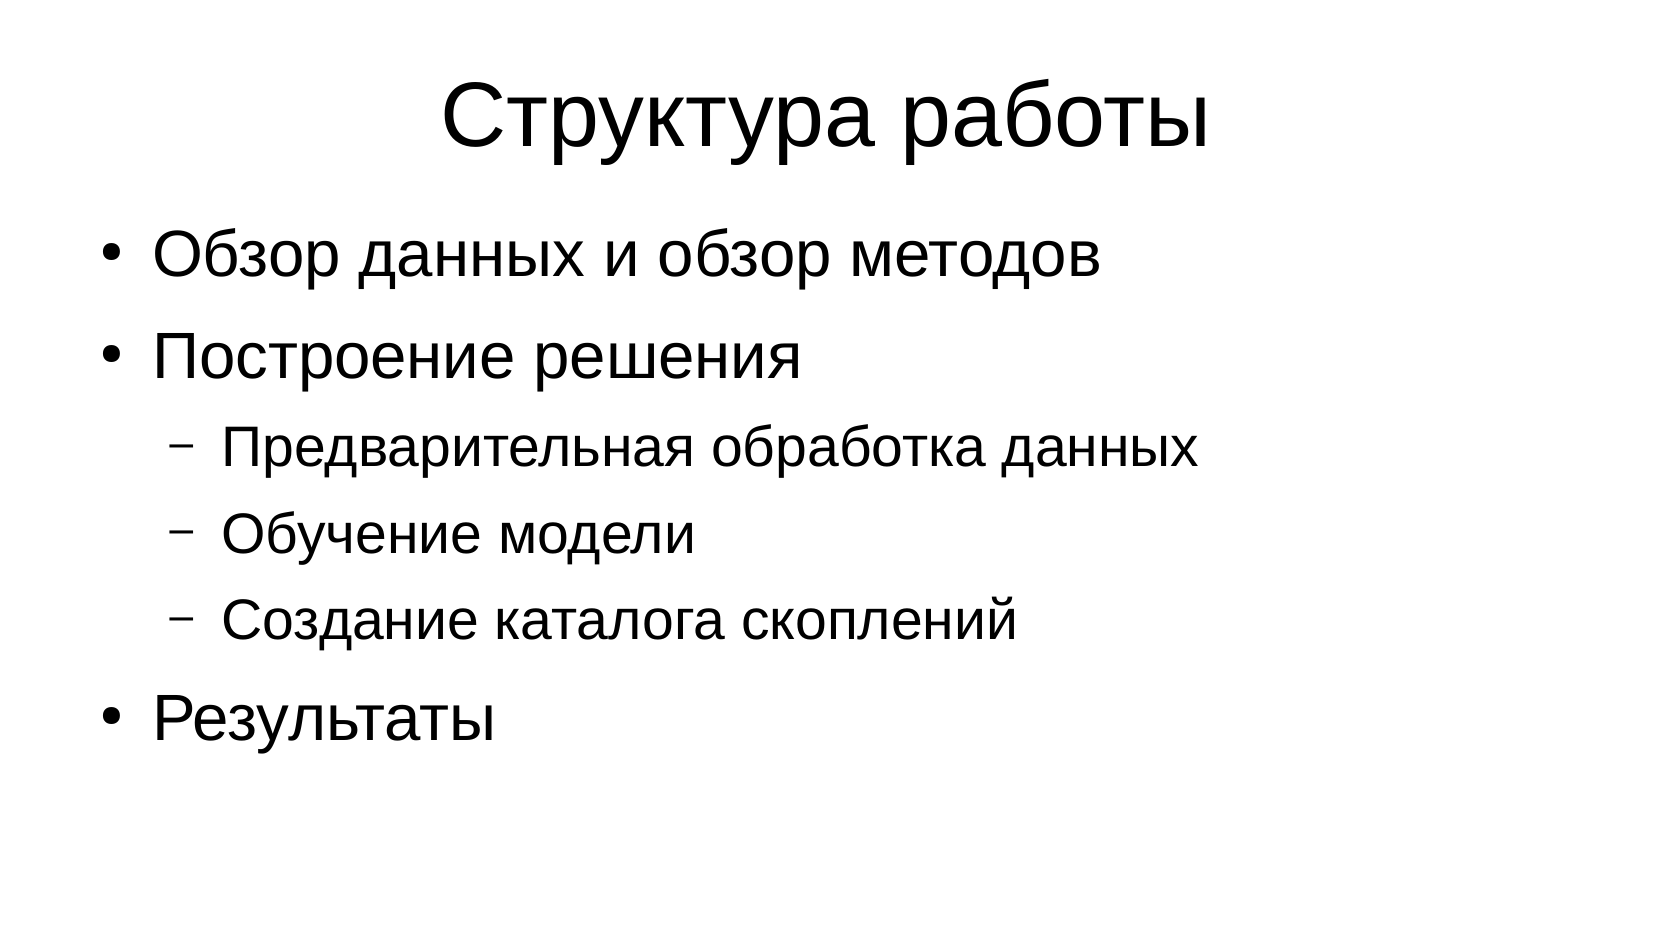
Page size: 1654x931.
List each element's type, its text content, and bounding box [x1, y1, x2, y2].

title Структура работы [82, 37, 1571, 193]
list Обзор данных и обзор методов Построение решения Предварительная обработка данных Обучение модели Создание каталога скоплений Результаты [82, 217, 1571, 758]
